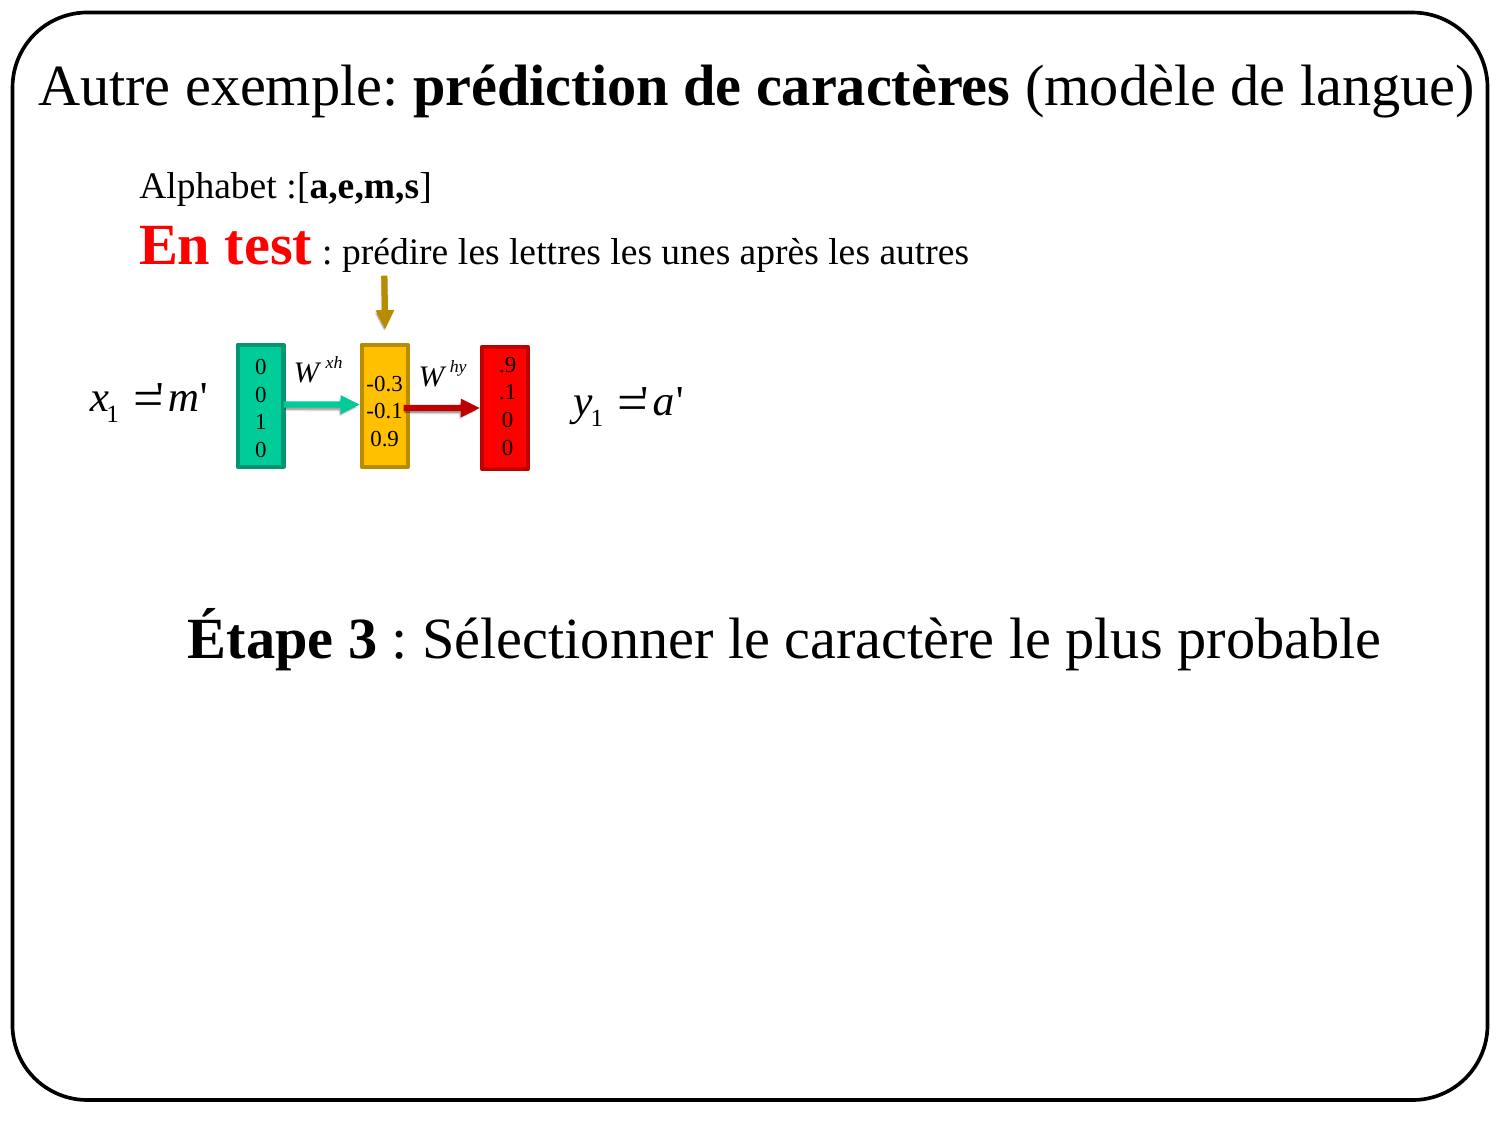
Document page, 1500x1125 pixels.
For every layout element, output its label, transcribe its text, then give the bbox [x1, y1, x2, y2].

chart [293, 350, 351, 392]
picture [562, 372, 690, 434]
text_box [361, 344, 408, 361]
chart [563, 373, 691, 436]
text_box Alphabet :[a,e,m,s] En test : prédire les lettres les unes après les autres [124, 154, 986, 284]
picture [81, 368, 215, 430]
text_box [482, 346, 528, 470]
picture [416, 354, 473, 394]
text_box Autre exemple: prédiction de caractères (modèle de langue) [23, 40, 1491, 125]
chart [417, 354, 475, 396]
text_box 0 0 1 0 [240, 344, 282, 470]
text_box Étape 3 : Sélectionner le caractère le plus probable [173, 592, 1398, 678]
text_box .9 .1 0 0 [484, 342, 532, 468]
text_box [361, 459, 408, 468]
chart [82, 369, 218, 431]
text_box -0.3 -0.1 0.9 [351, 361, 418, 459]
picture [291, 350, 348, 390]
